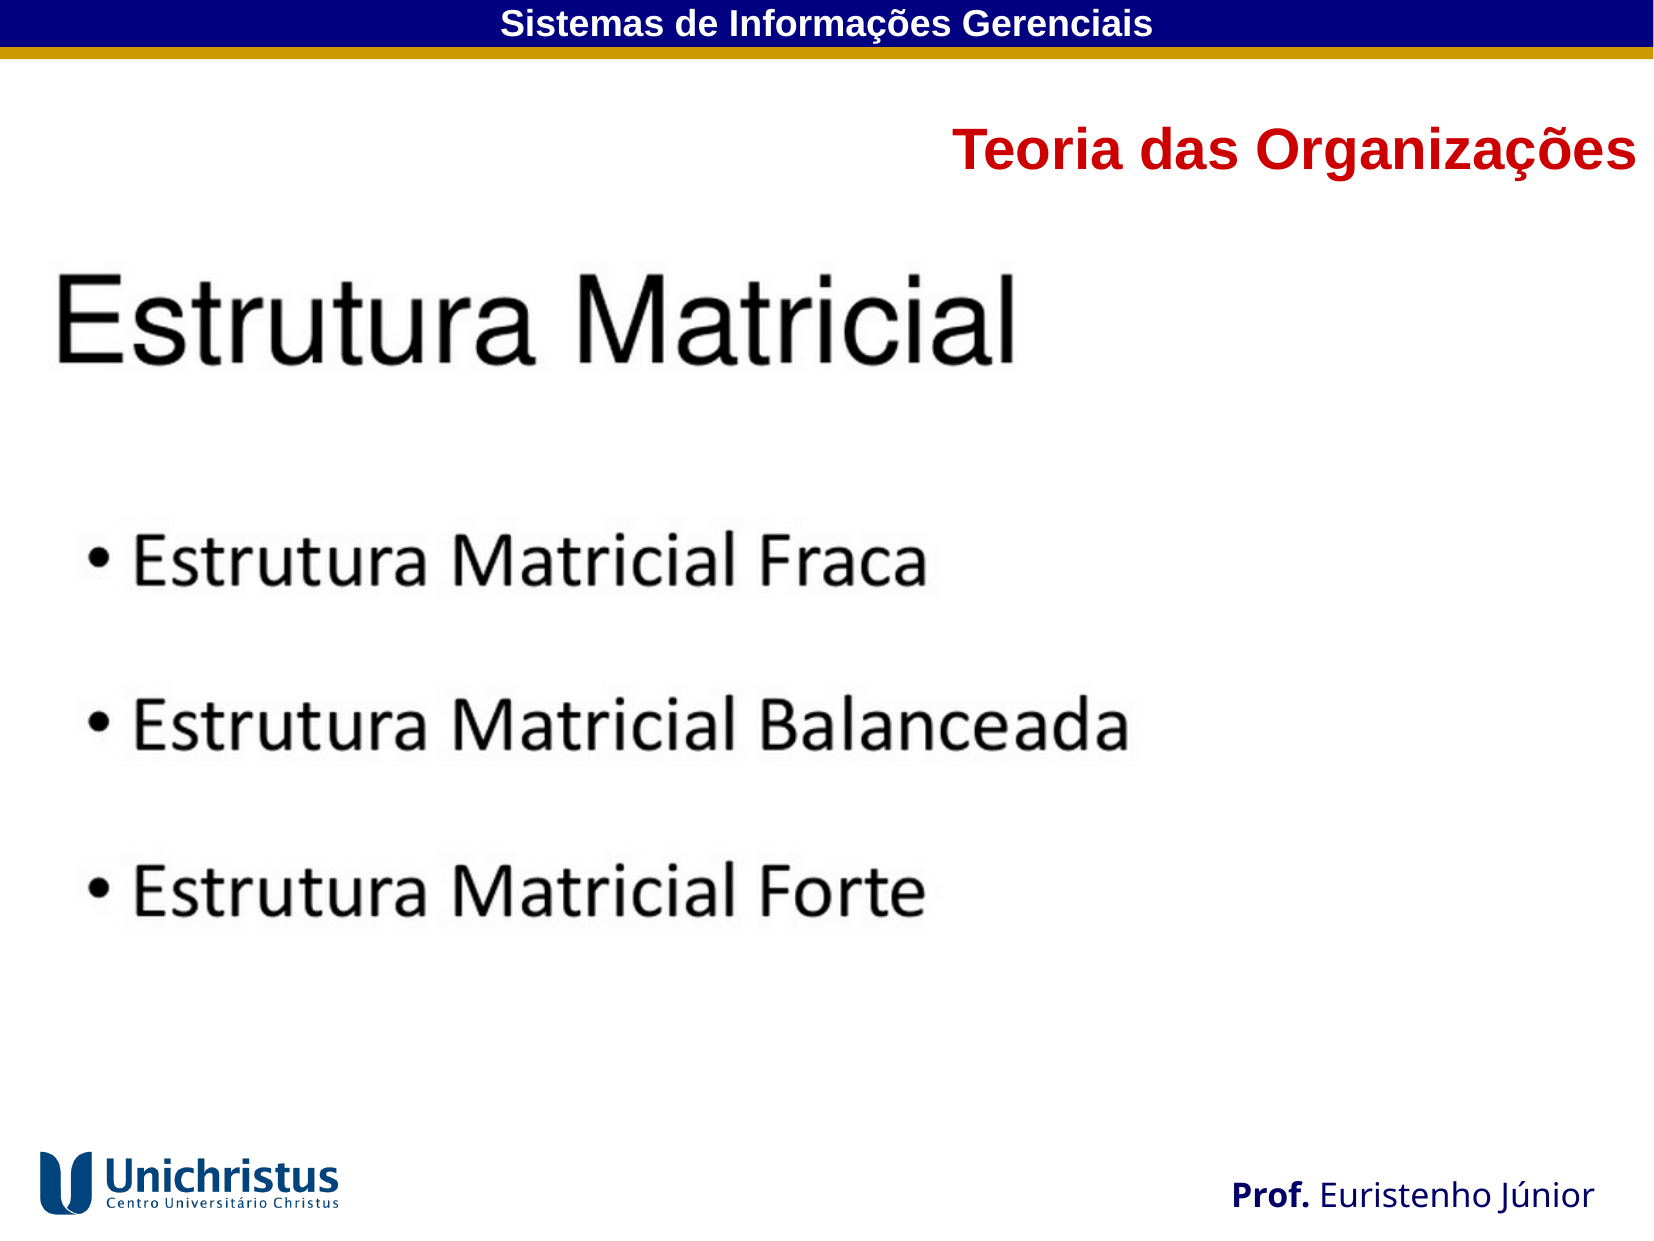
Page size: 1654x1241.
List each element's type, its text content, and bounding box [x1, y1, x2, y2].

text_box [0, 47, 1654, 60]
text_box Prof. Euristenho Júnior [1216, 1163, 1654, 1224]
text_box Teoria das Organizações [937, 109, 1654, 189]
text_box Sistemas de Informações Gerenciais [0, 0, 1654, 47]
picture [47, 259, 1142, 973]
picture [35, 1148, 343, 1217]
